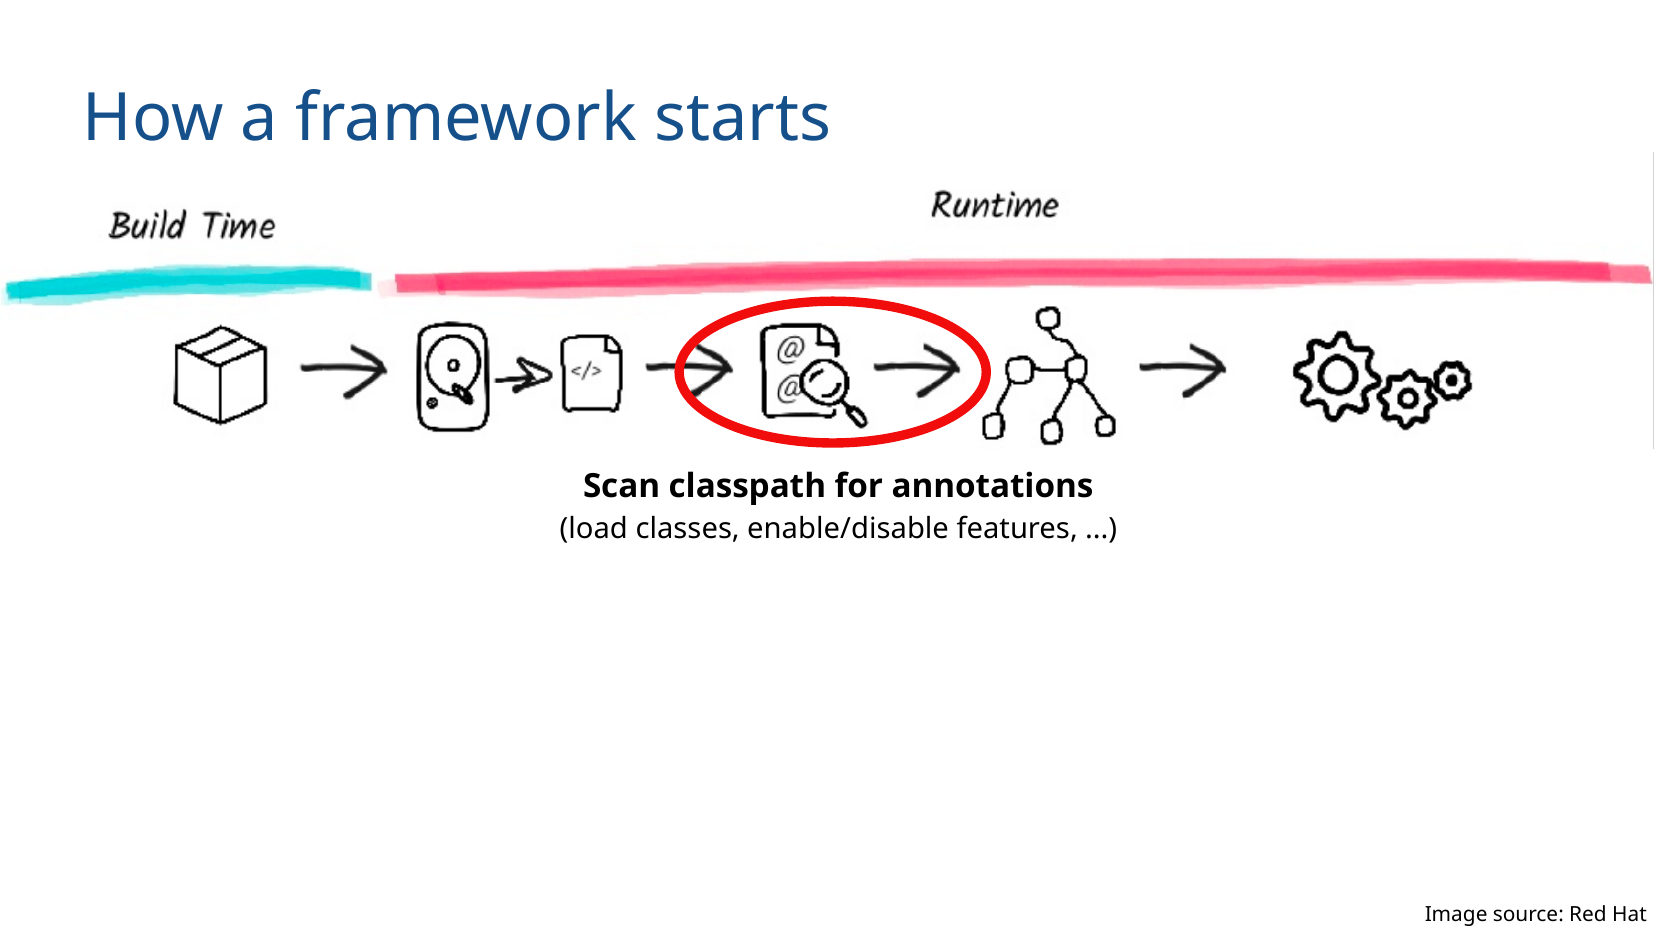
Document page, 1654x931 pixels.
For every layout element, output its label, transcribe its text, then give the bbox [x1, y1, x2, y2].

title How a framework starts [82, 37, 1571, 152]
text_box Image source: Red Hat [1181, 891, 1654, 931]
text_box Scan classpath for annotations (load classes, enable/disable features, ...) [507, 454, 1170, 646]
picture [0, 152, 1654, 449]
